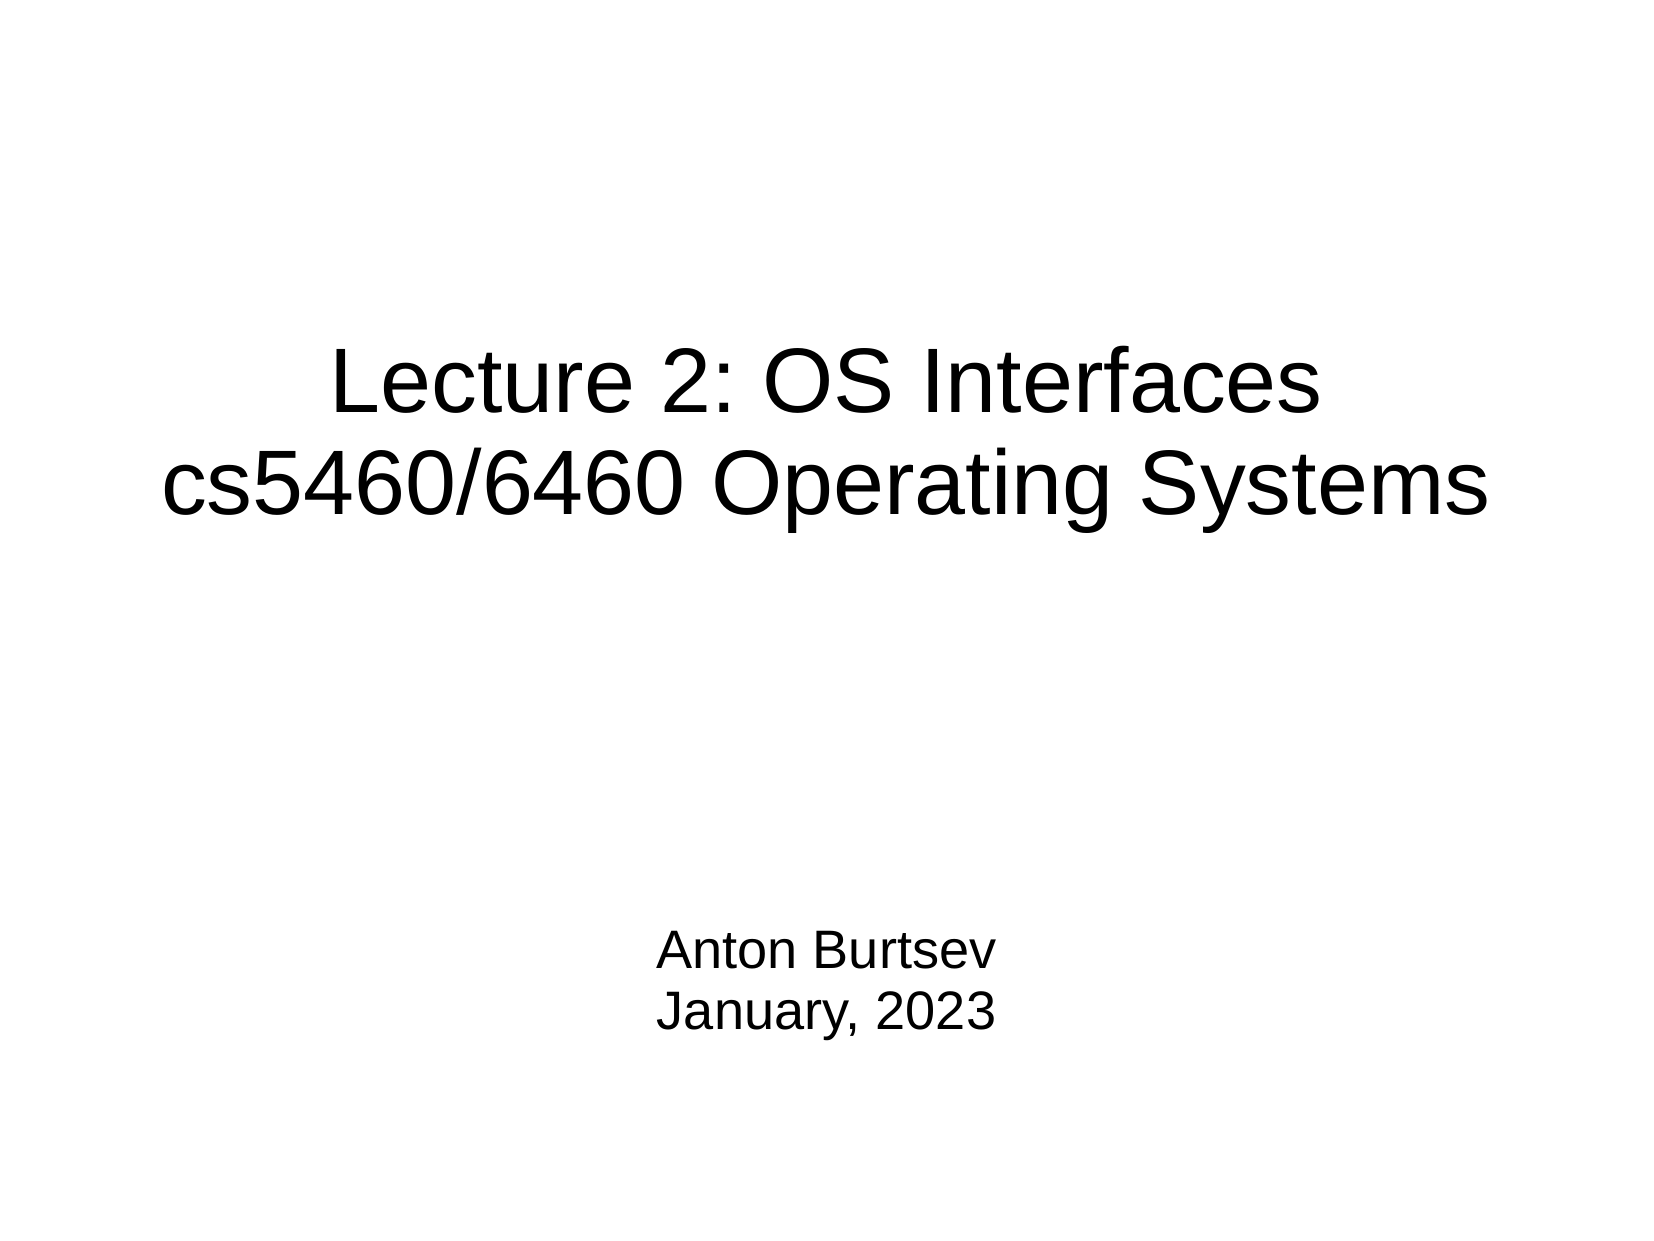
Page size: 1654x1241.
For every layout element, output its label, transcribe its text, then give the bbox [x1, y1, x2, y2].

subtitle Anton Burtsev January, 2023 [82, 637, 1571, 1109]
title Lecture 2: OS Interfaces cs5460/6460 Operating Systems [82, 113, 1571, 637]
